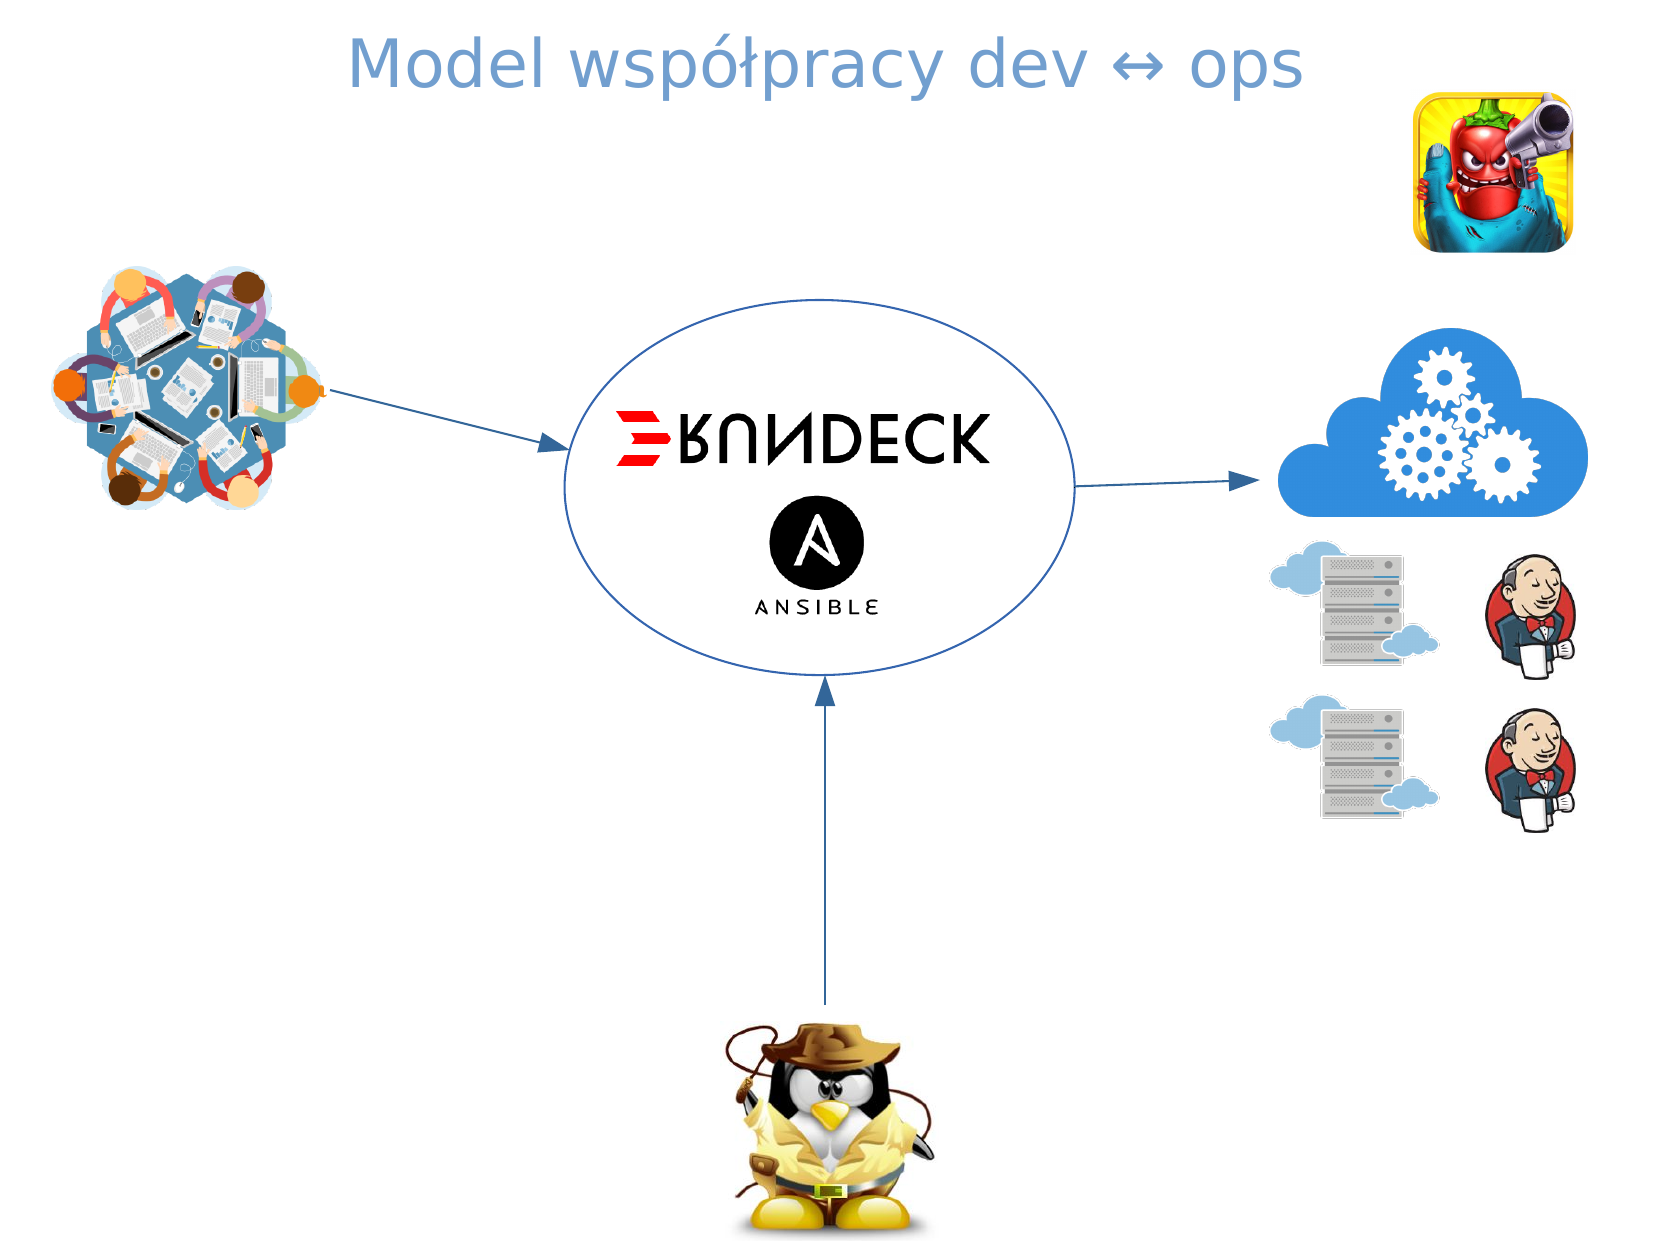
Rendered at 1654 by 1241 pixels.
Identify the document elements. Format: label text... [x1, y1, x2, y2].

picture [1485, 708, 1576, 833]
picture [741, 482, 890, 631]
picture [720, 1021, 939, 1241]
picture [1410, 89, 1576, 256]
picture [0, 266, 406, 510]
picture [616, 411, 990, 466]
picture [1267, 693, 1441, 820]
picture [1267, 539, 1441, 667]
picture [1278, 328, 1588, 517]
text_box Model współpracy dev ↔ ops [332, 17, 1322, 111]
picture [1485, 554, 1576, 680]
